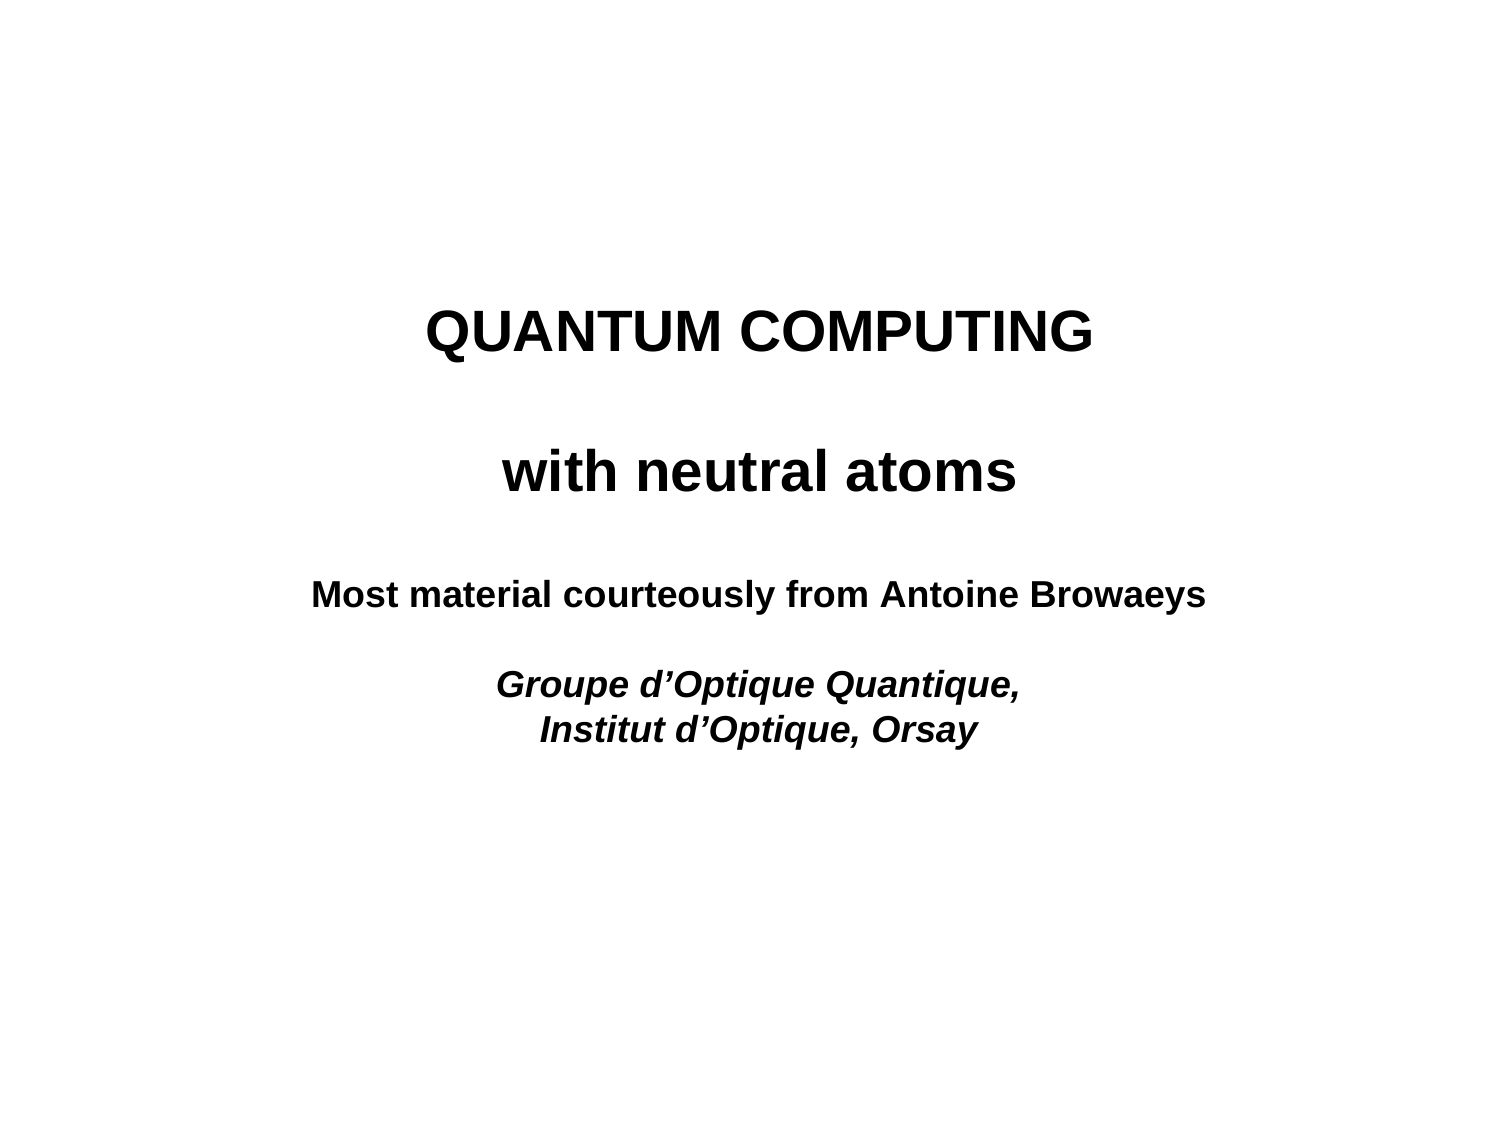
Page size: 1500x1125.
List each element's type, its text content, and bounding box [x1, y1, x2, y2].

text_box Most material courteously from Antoine Browaeys Groupe d’Optique Quantique, Institut d’Optique, Orsay [296, 562, 1222, 758]
text_box QUANTUM COMPUTING with neutral atoms [410, 285, 1110, 511]
